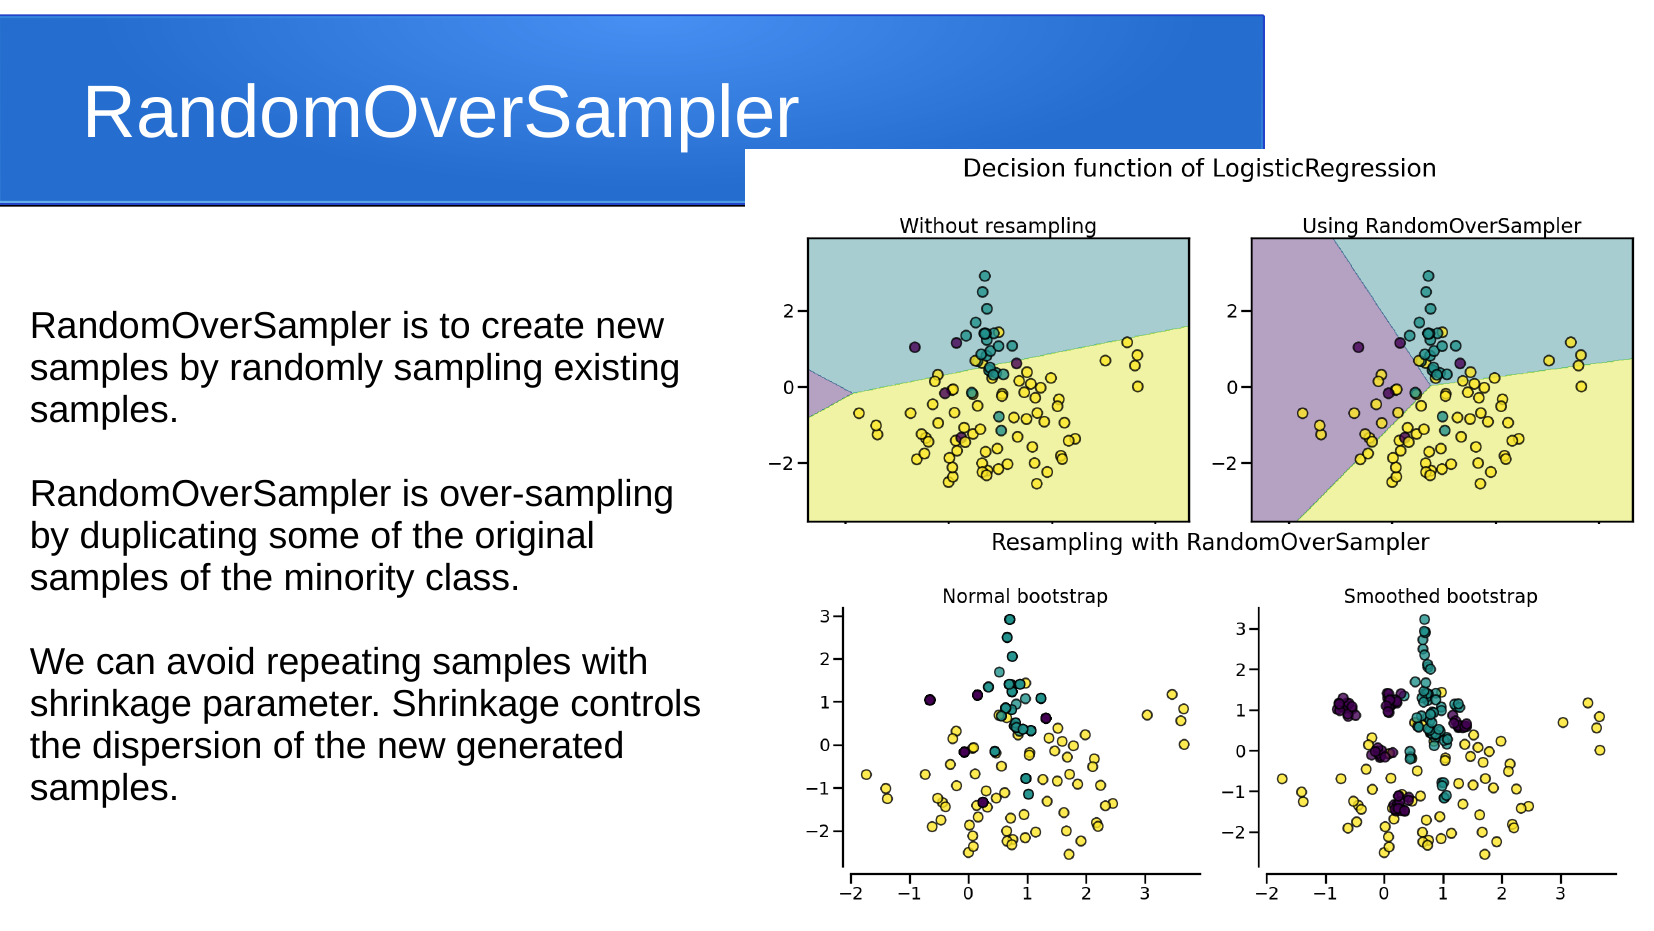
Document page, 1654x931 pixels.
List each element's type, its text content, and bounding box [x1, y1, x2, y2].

text_box RandomOverSampler is to create new samples by randomly sampling existing samples. RandomOverSampler is over-sampling by duplicating some of the original samples of the minority class. We can avoid repeating samples with shrinkage parameter. Shrinkage controls the dispersion of the new generated samples. [15, 213, 721, 901]
title RandomOverSampler [82, 35, 1235, 189]
picture [745, 149, 1654, 923]
